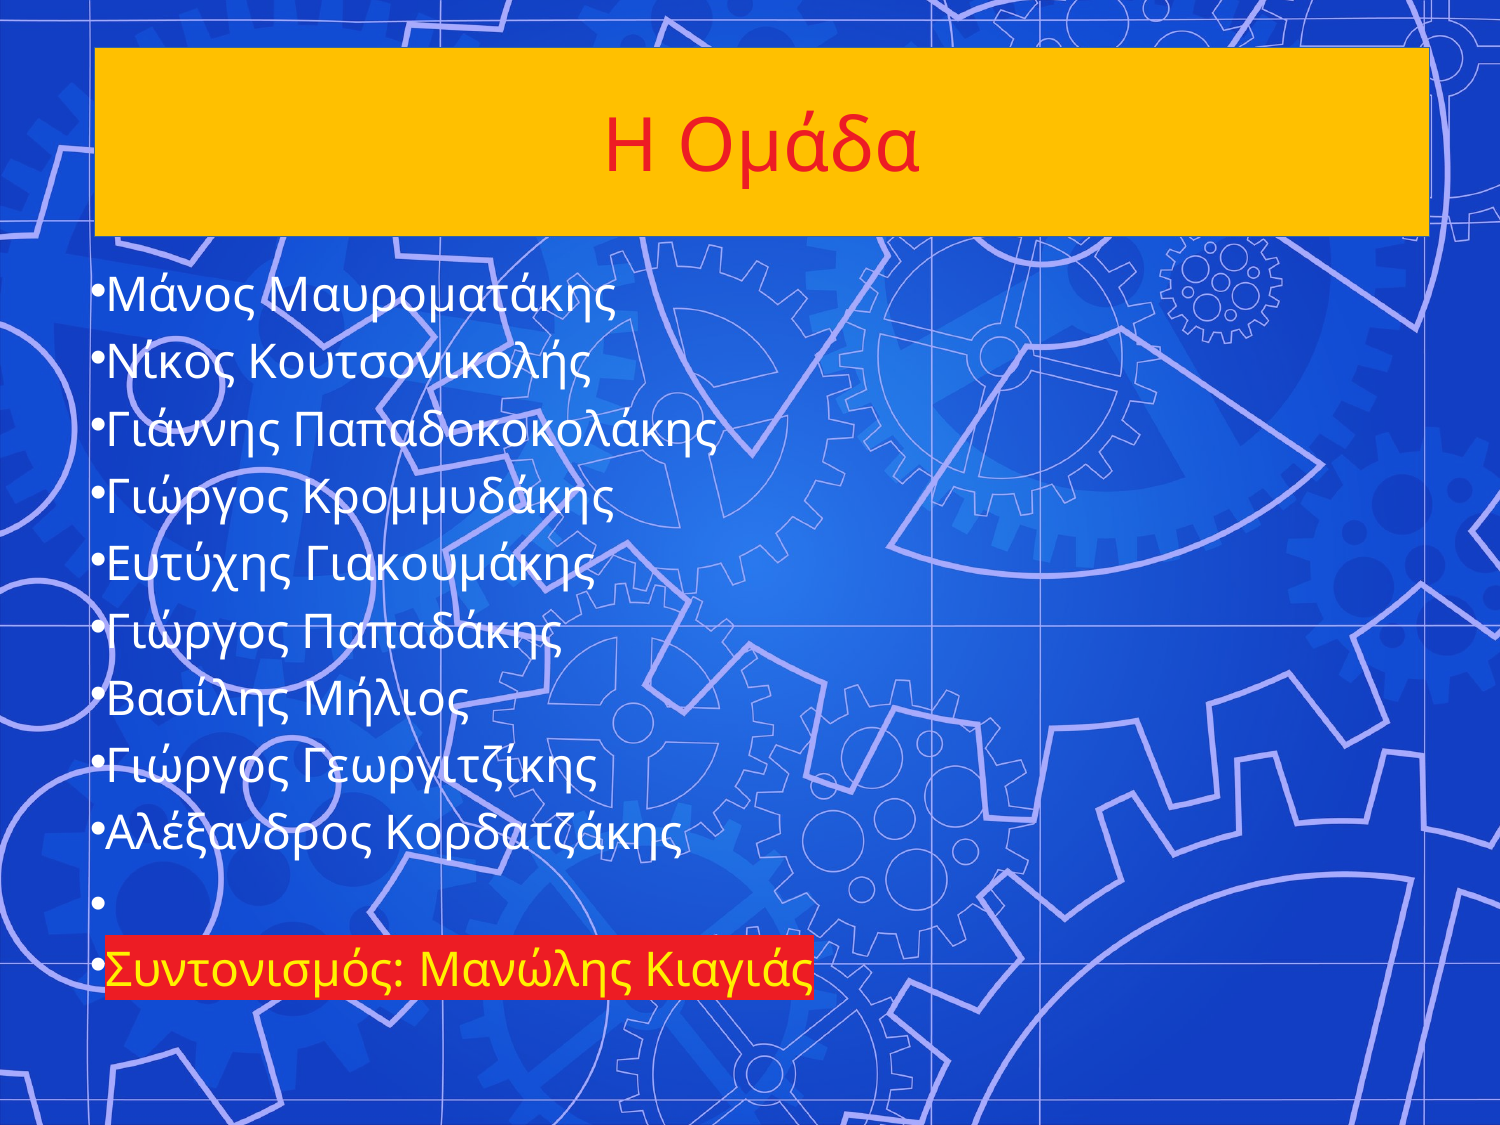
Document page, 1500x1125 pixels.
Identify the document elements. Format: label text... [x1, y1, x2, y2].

list Μάνος Μαυροματάκης Νίκος Κουτσονικολής Γιάννης Παπαδοκοκολάκης Γιώργος Κρομμυδάκης Ευτύχης Γιακουμάκης Γιώργος Παπαδάκης Βασίλης Μήλιος Γιώργος Γεωργιτζίκης Αλέξανδρος Κορδατζάκης Συντονισμός: Μανώλης Κιαγιάς [75, 262, 1426, 1005]
text_box Η Ομάδα [94, 47, 1430, 237]
